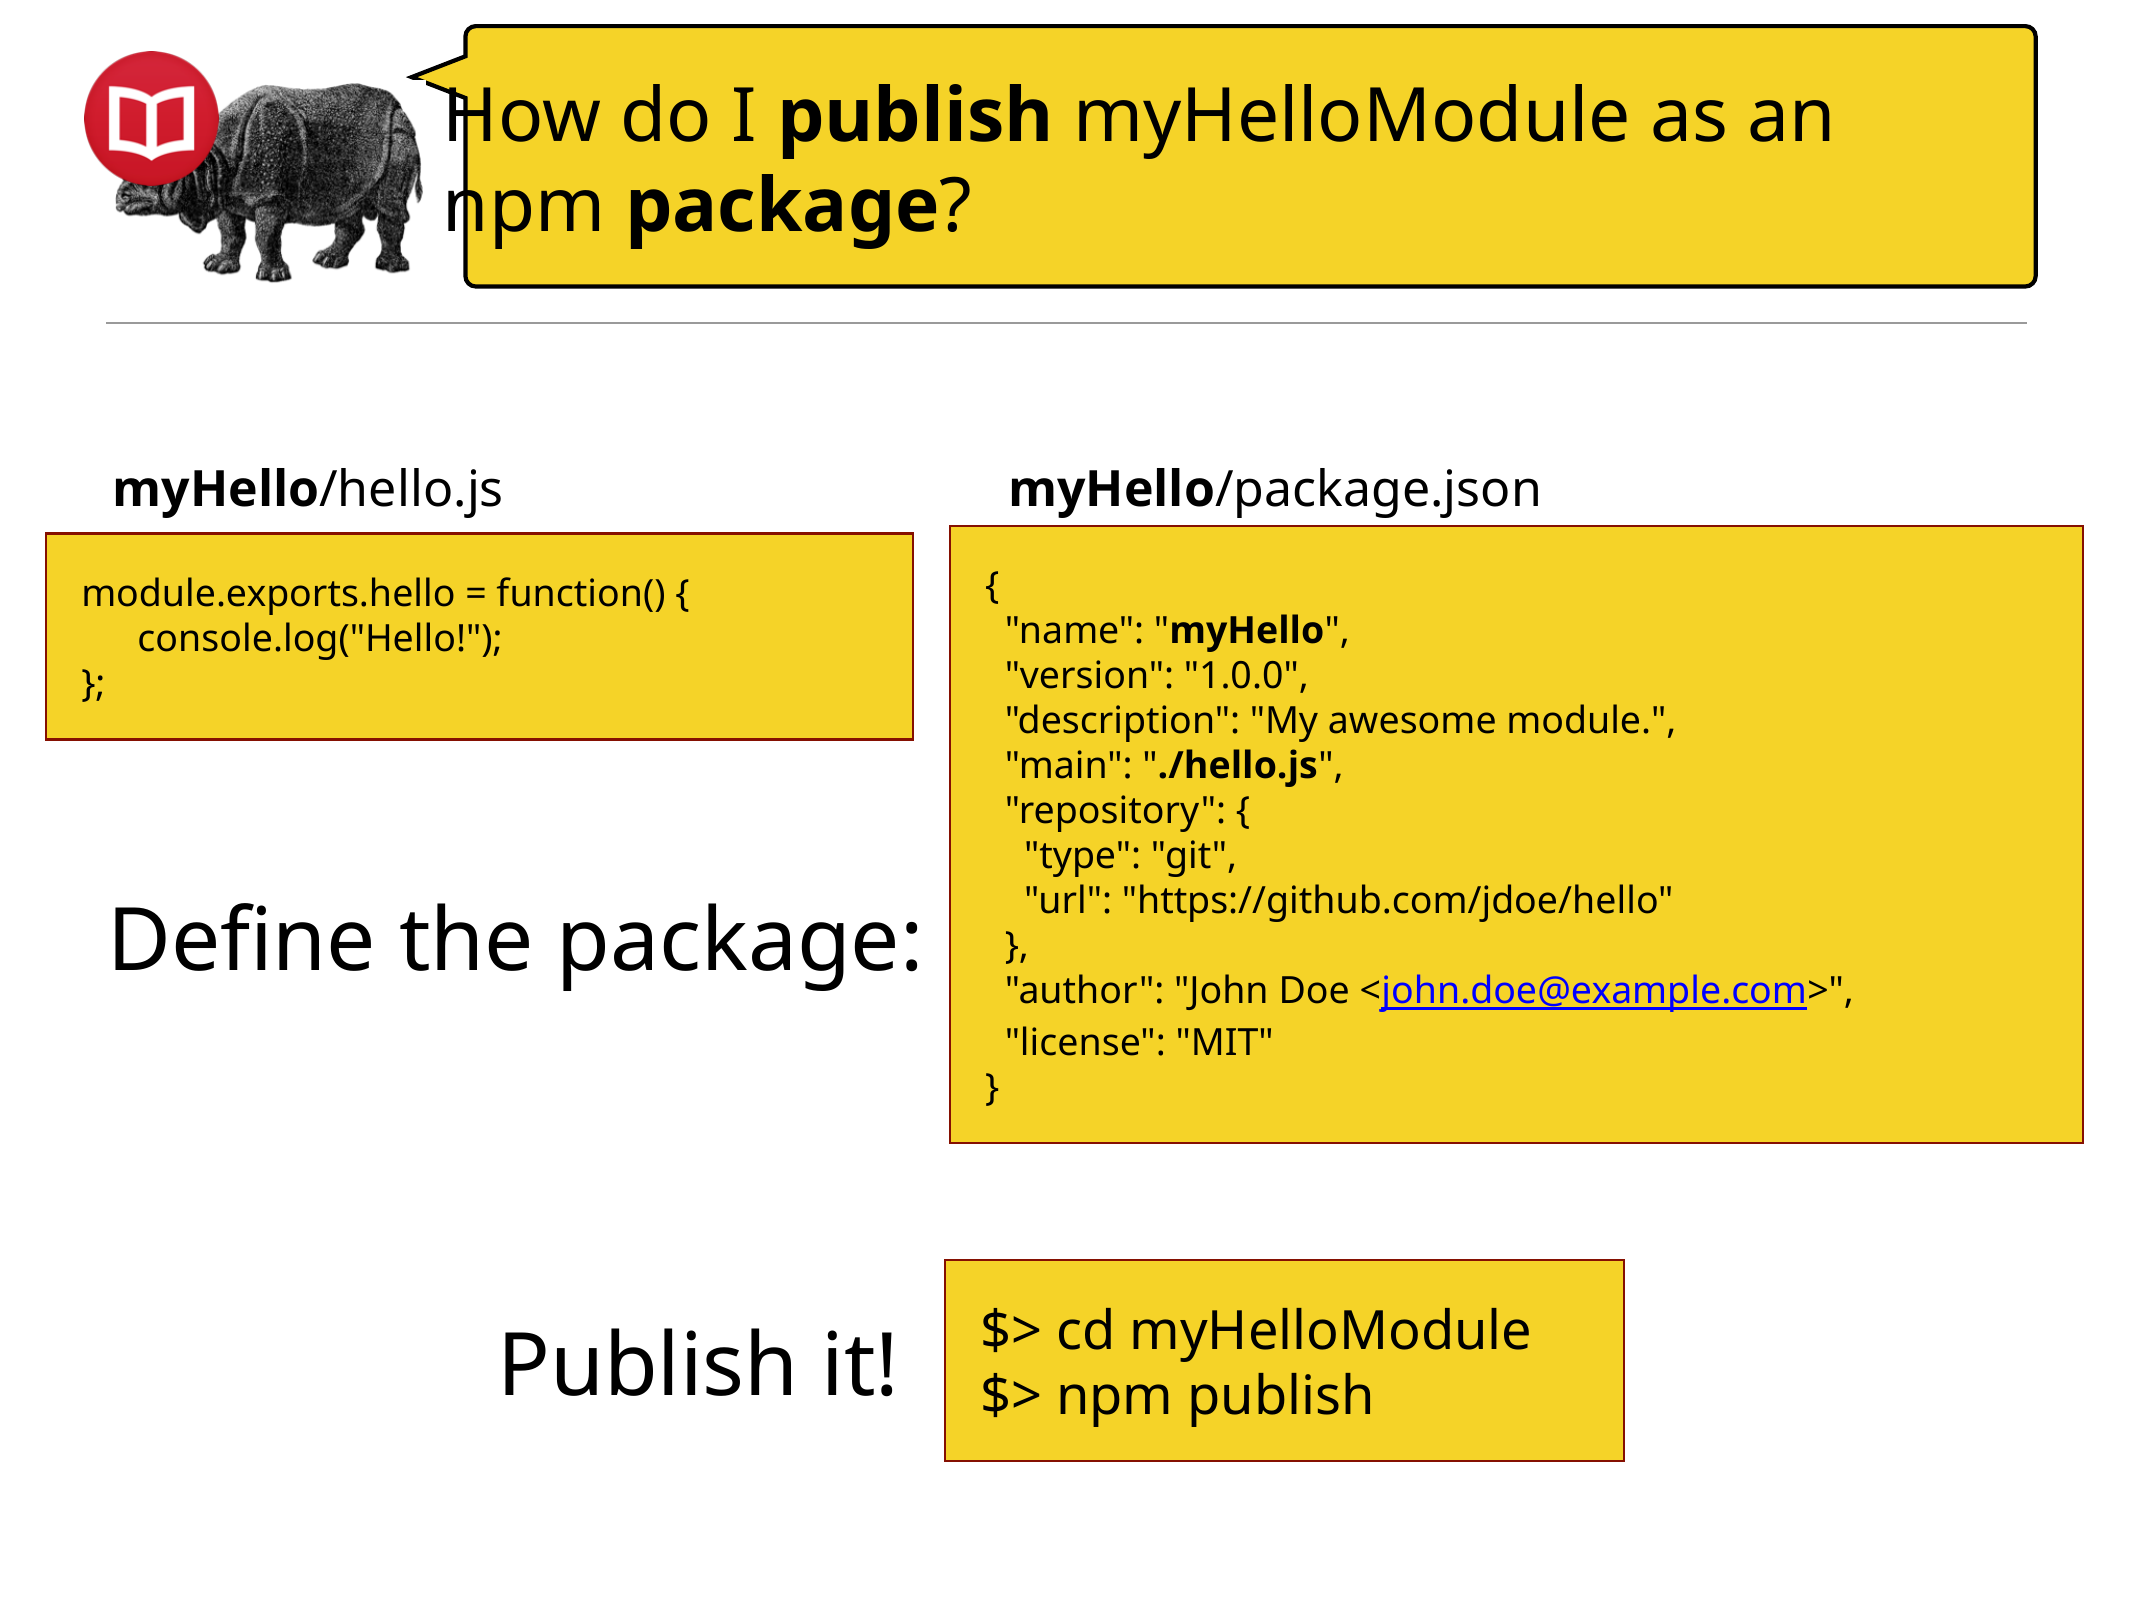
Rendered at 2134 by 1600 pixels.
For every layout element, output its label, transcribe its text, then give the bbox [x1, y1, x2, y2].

text_box How do I publish myHelloModule as an npm package? [411, 26, 2036, 287]
text_box module.exports.hello = function() { console.log("Hello!"); }; [45, 533, 914, 740]
text_box { "name": "myHello", "version": "1.0.0", "description": "My awesome module.", "main": "./hello.js", "repository": { "type": "git", "url": "https://github.com/jdoe/hello" }, "author": "John Doe <john.doe@example.com>", "license": "MIT" } [949, 526, 2084, 1144]
text_box myHello/hello.js [104, 448, 513, 526]
text_box Publish it! [488, 1299, 908, 1422]
text_box myHello/package.json [1000, 448, 1551, 526]
text_box $> cd myHelloModule $> npm publish [945, 1259, 1624, 1461]
text_box Define the package: [99, 874, 932, 997]
picture [84, 51, 426, 287]
